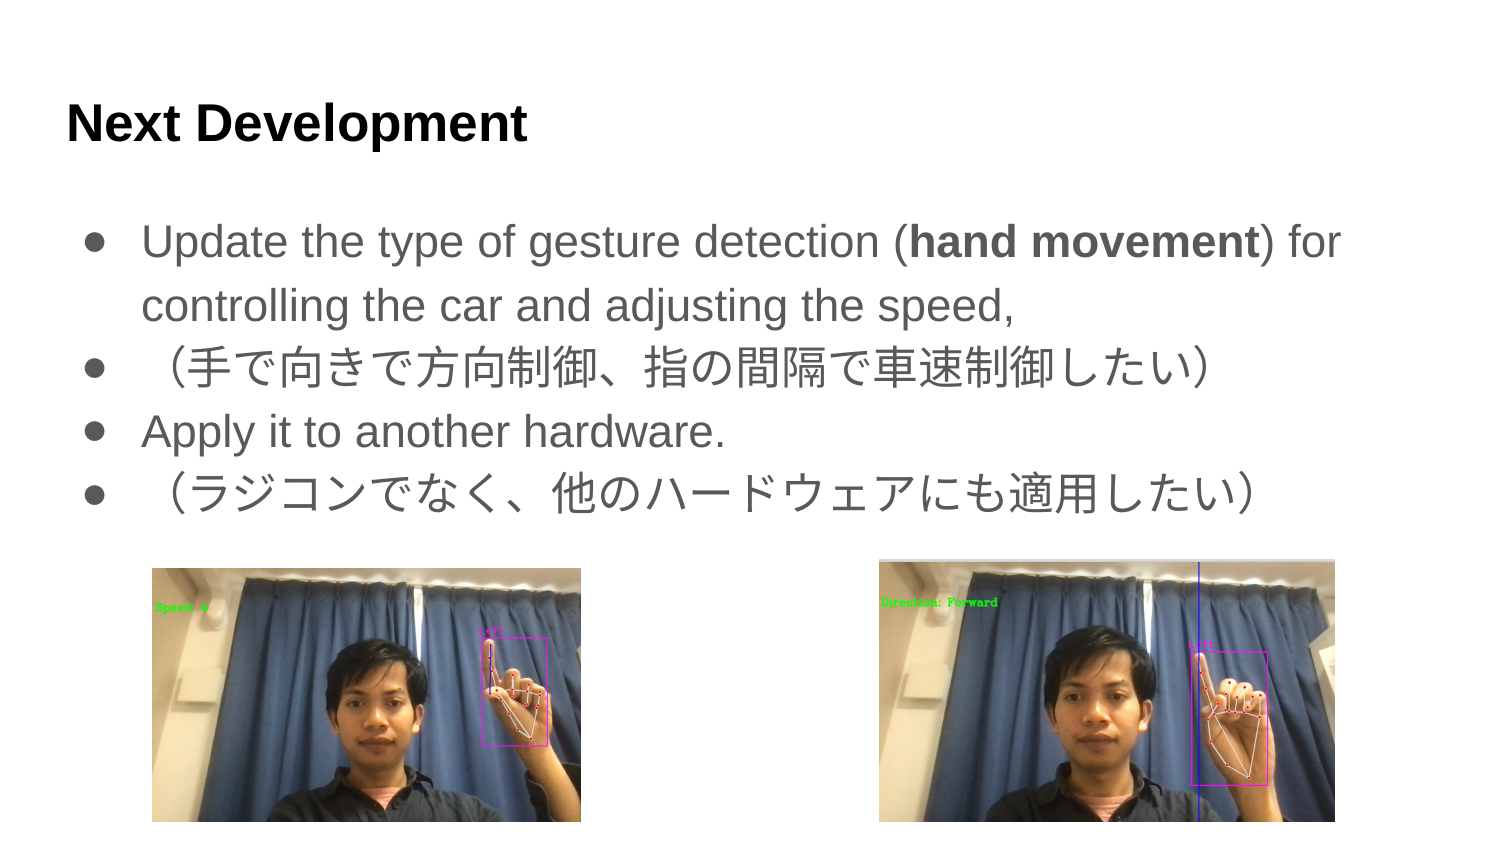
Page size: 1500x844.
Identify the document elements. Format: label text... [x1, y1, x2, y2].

picture [879, 559, 1335, 822]
title Next Development [51, 72, 645, 167]
picture [152, 568, 581, 822]
list Update the type of gesture detection (hand movement) for controlling the car and adjusting the speed, （手で向きで方向制御、指の間隔で車速制御したい） Apply it to another hardware. （ラジコンでなく、他のハードウェアにも適用したい） [51, 189, 1431, 750]
